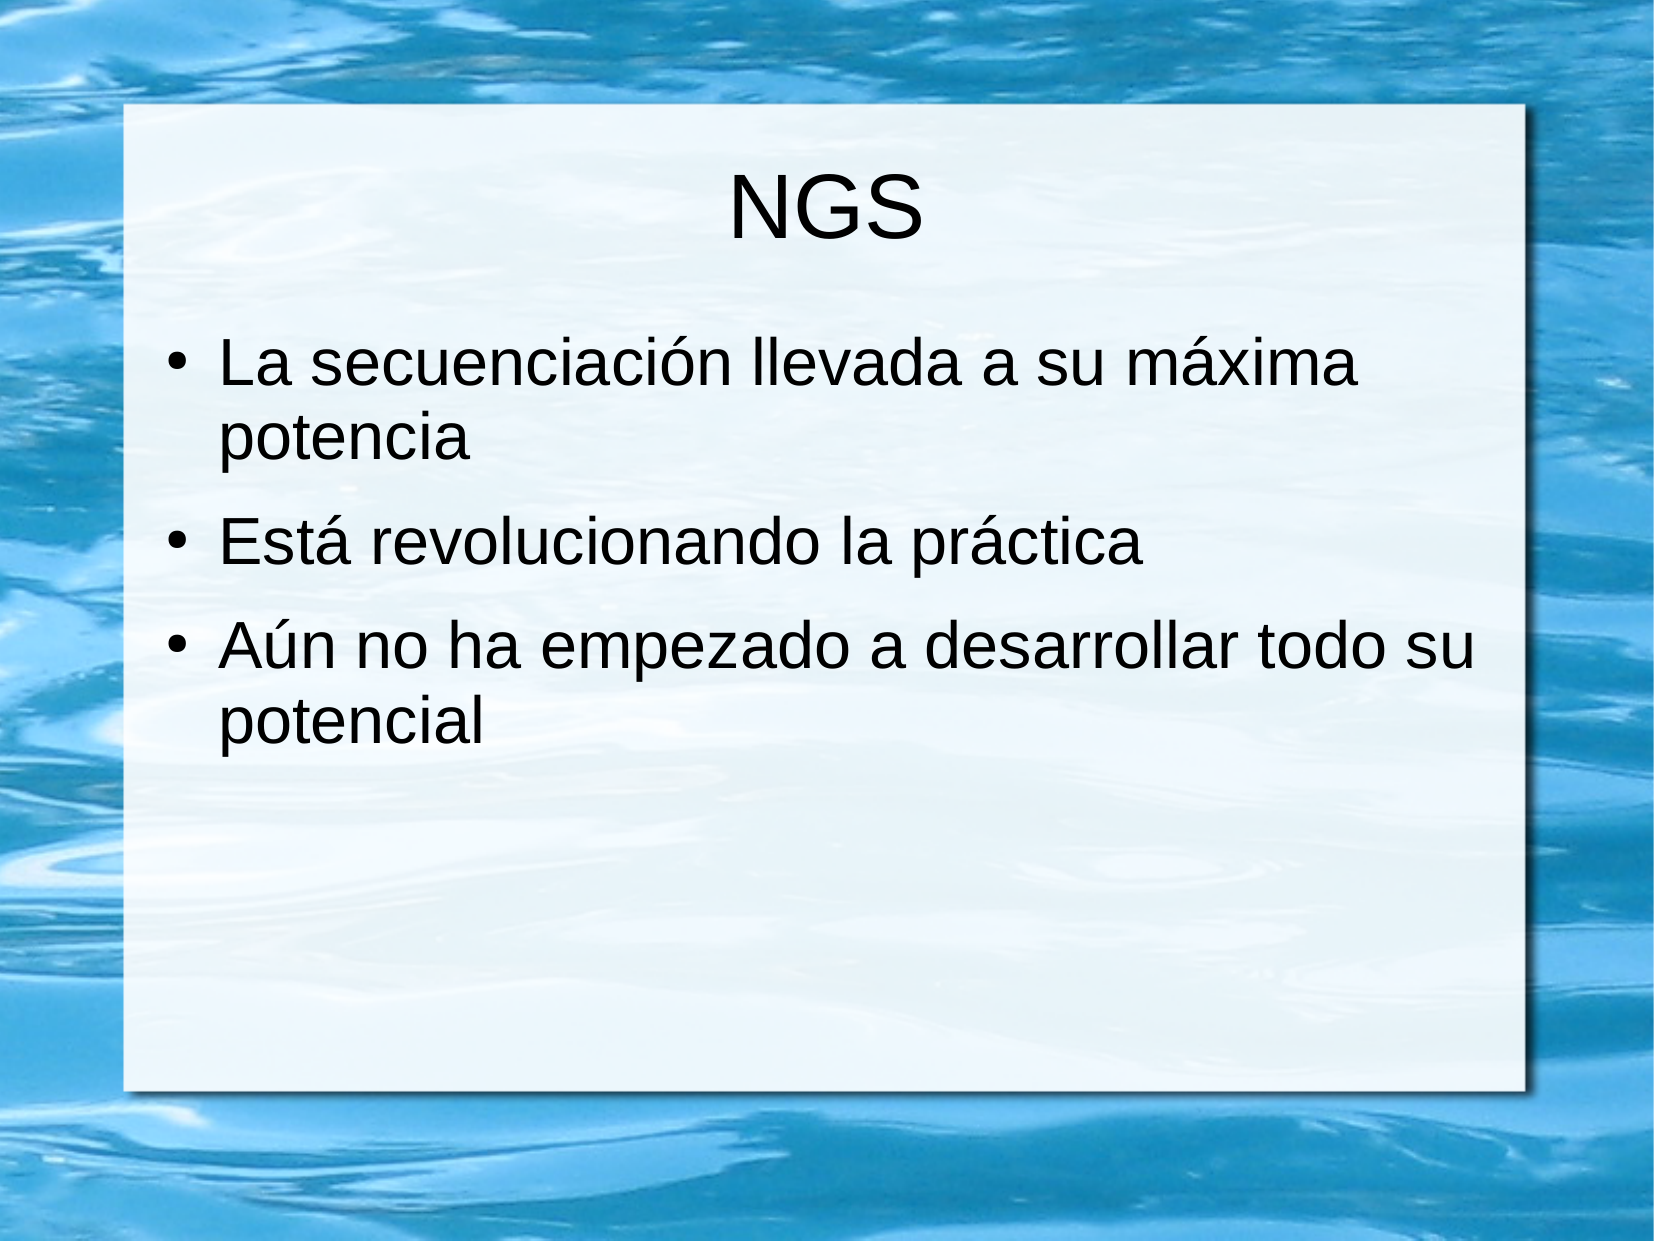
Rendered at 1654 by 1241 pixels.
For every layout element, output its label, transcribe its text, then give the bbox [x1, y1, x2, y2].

picture [0, 0, 1654, 1241]
list La secuenciación llevada a su máxima potencia Está revolucionando la práctica Aún no ha empezado a desarrollar todo su potencial [147, 324, 1506, 1129]
title NGS [147, 125, 1506, 288]
